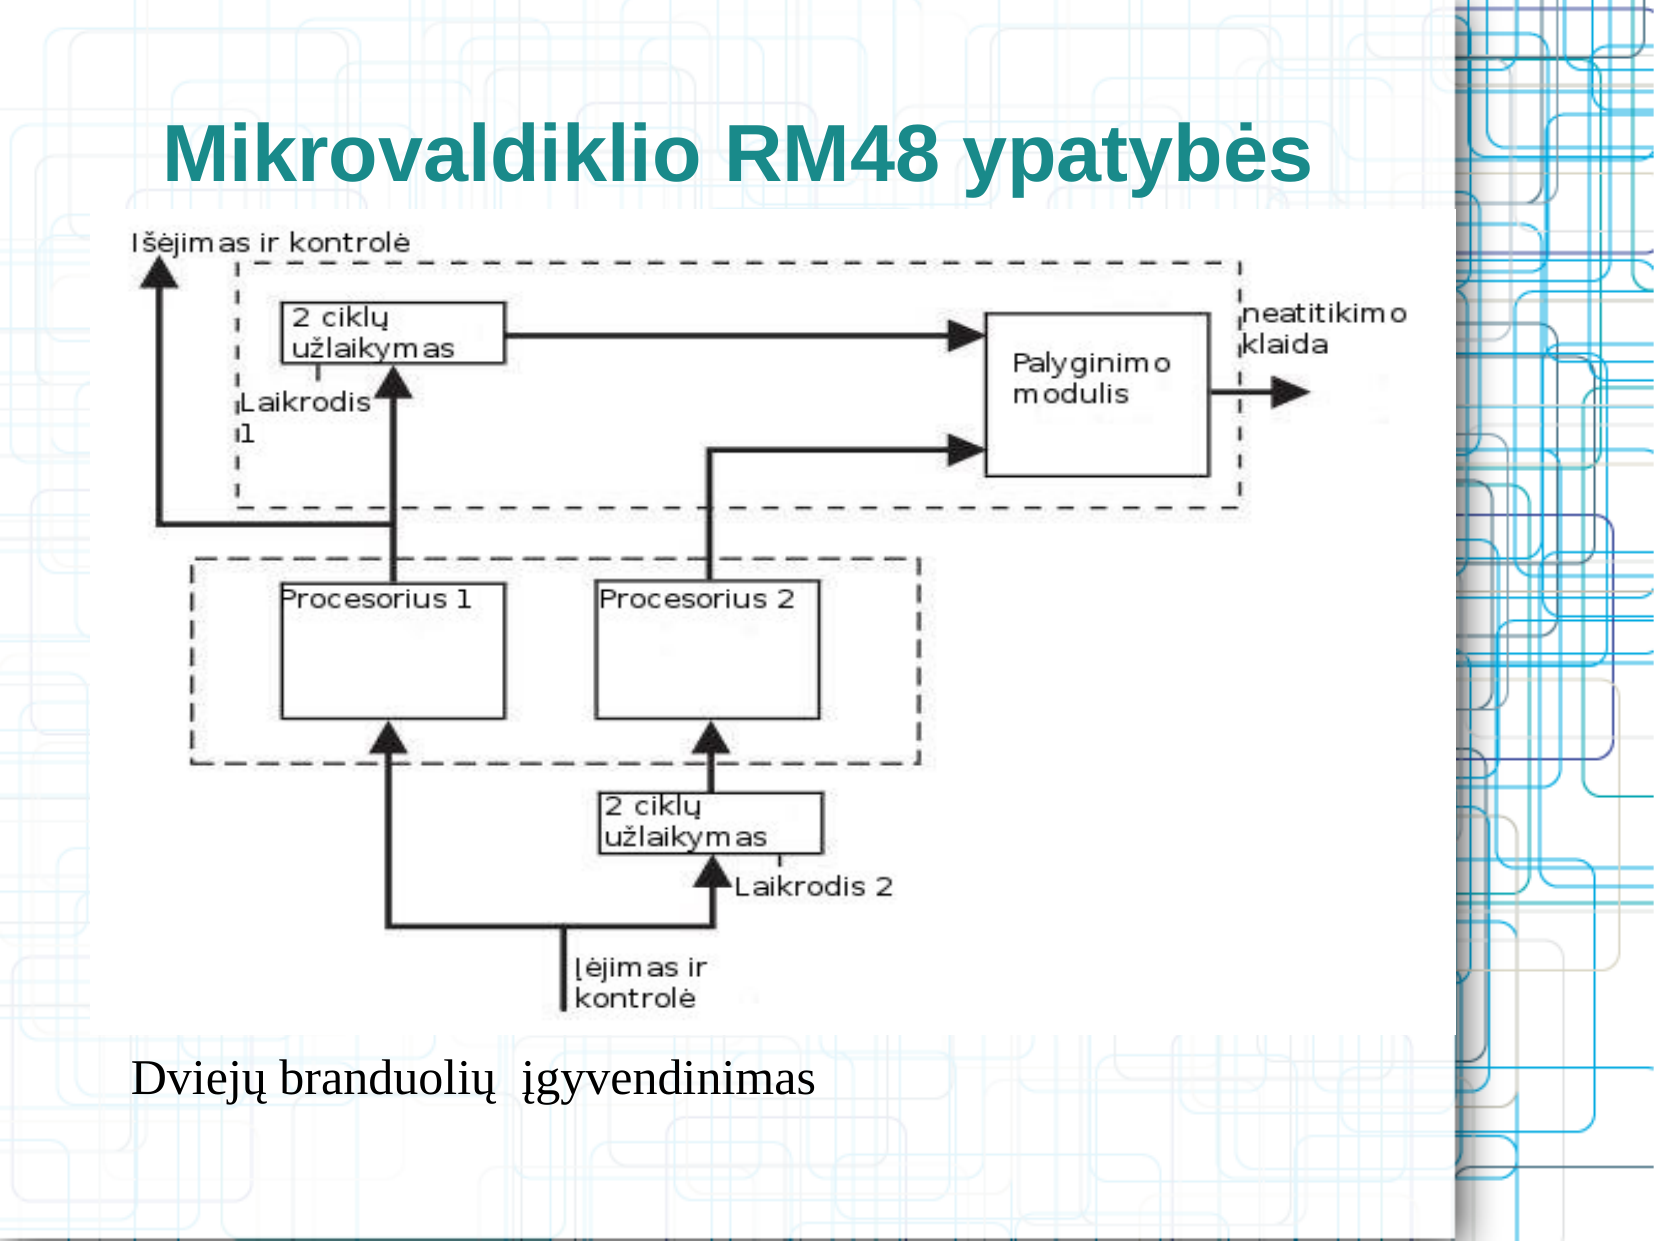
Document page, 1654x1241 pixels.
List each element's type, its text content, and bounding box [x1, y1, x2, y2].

title Mikrovaldiklio RM48 ypatybės [59, 49, 1418, 257]
list Dviejų branduolių įgyvendinimas [60, 1050, 1395, 1215]
picture [0, 0, 1654, 1241]
